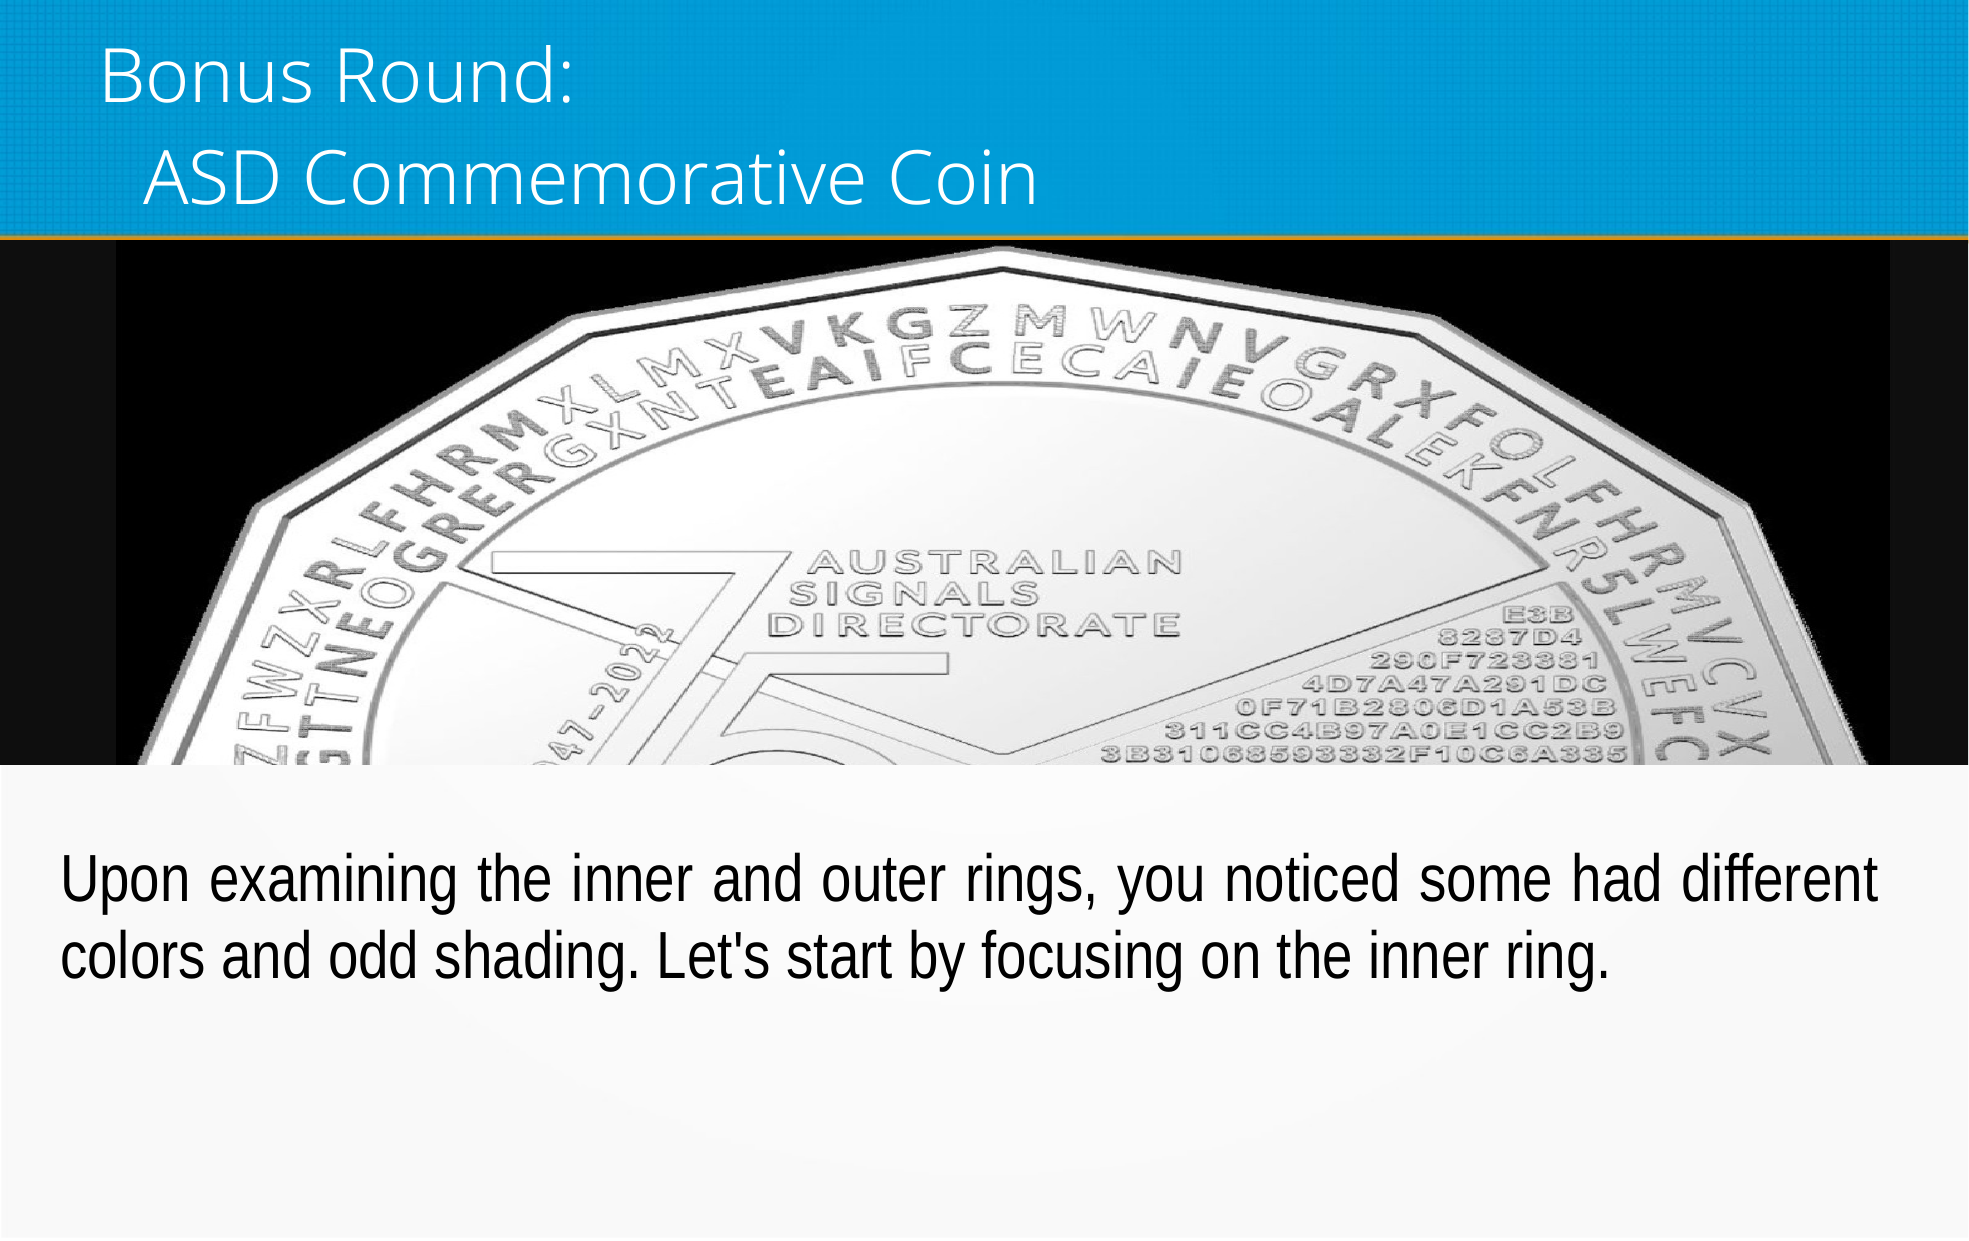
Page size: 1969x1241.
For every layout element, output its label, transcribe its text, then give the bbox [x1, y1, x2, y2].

picture [0, 233, 1969, 1241]
title Bonus Round: ASD Commemorative Coin [98, 19, 1870, 227]
list Upon examining the inner and outer rings, you noticed some had different colors and odd shading. Let's start by focusing on the inner ring. [60, 839, 1882, 1140]
